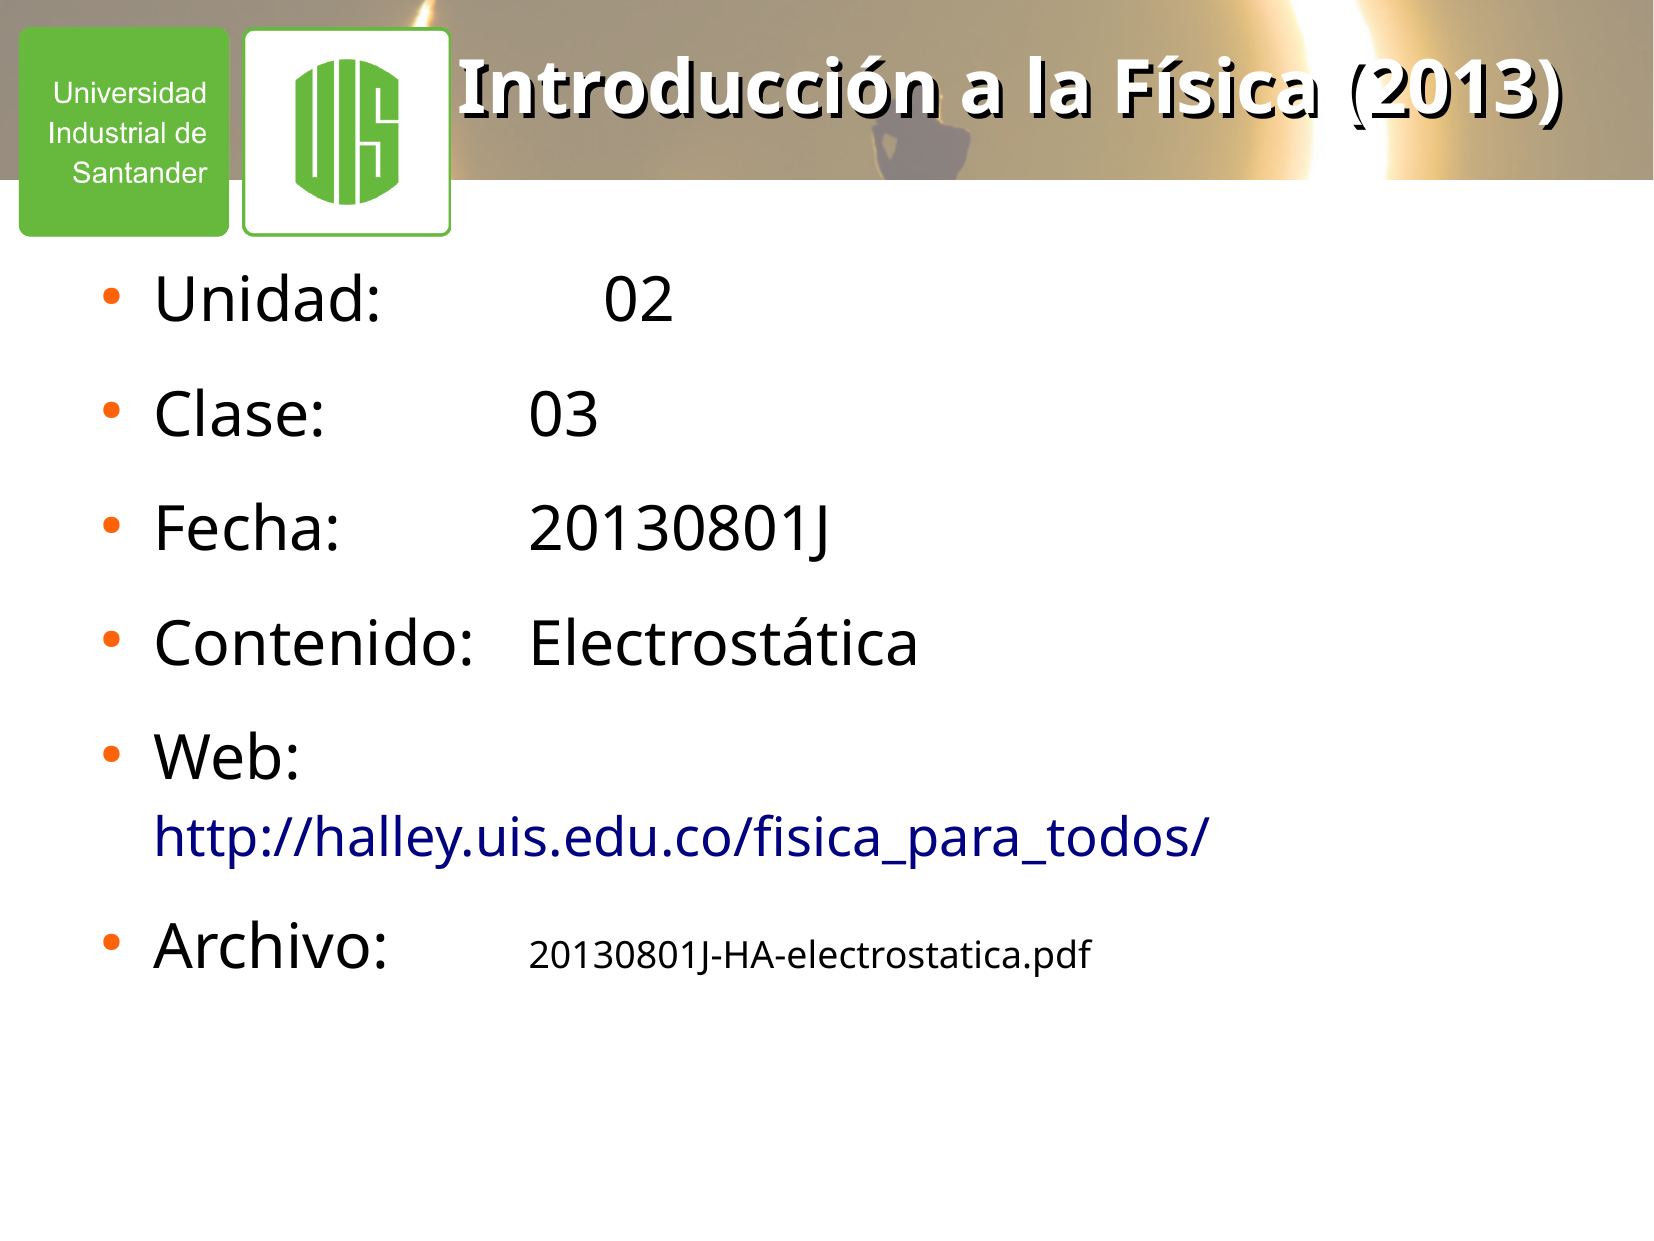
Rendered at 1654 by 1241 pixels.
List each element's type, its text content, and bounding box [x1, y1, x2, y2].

title Introducción a la Física (2013) [75, 19, 1564, 151]
list Unidad: 02 Clase: 03 Fecha: 20130801J Contenido: Electrostática Web: http://halley.uis.edu.co/fisica_para_todos/ Archivo: 20130801J-HA-electrostatica.pdf [82, 255, 1571, 1156]
picture [0, 0, 1654, 237]
